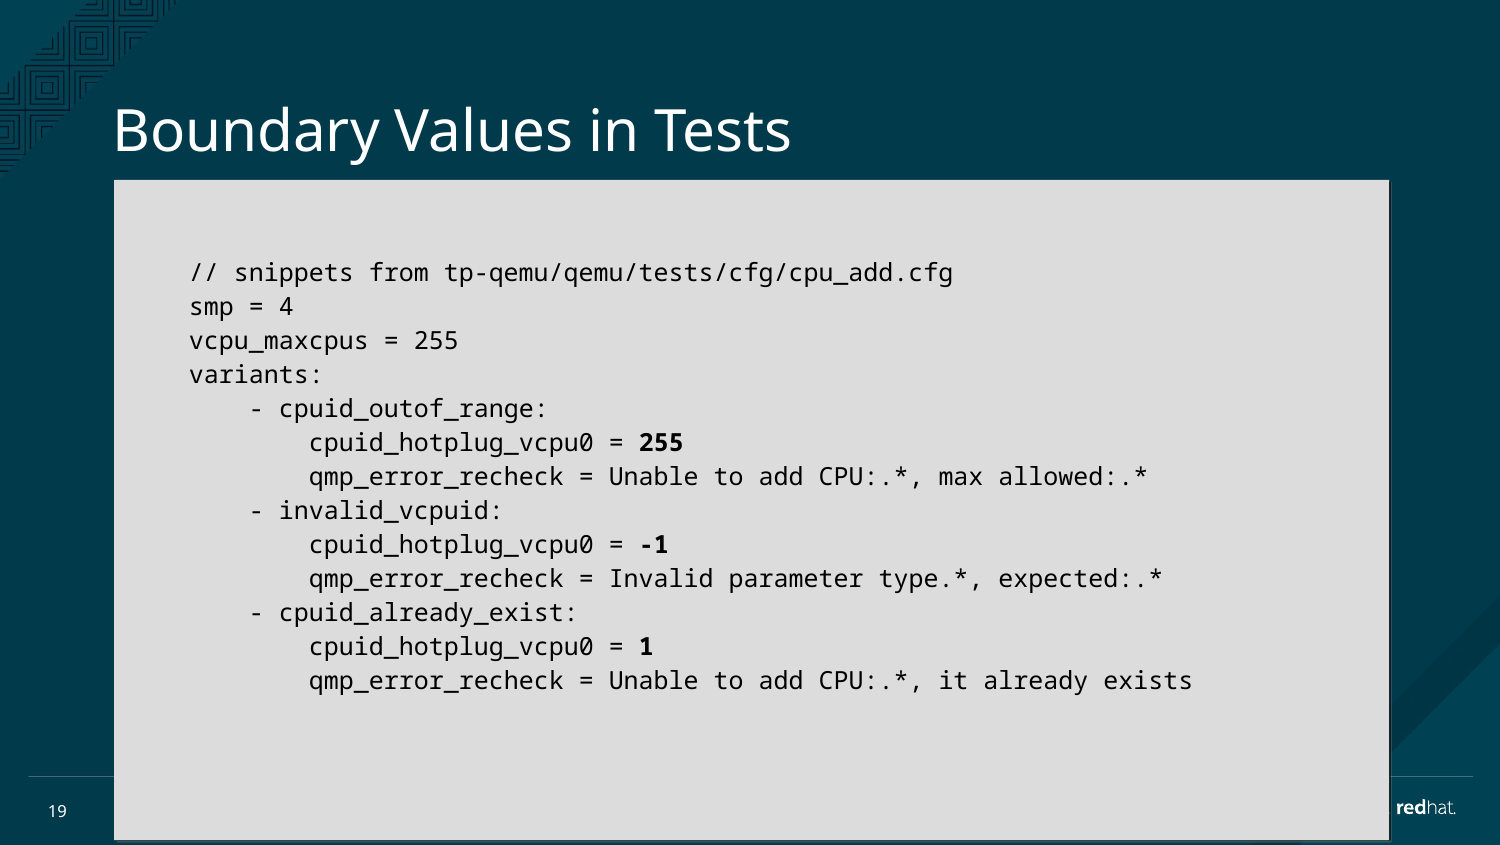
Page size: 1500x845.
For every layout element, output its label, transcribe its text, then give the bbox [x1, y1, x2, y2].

picture [99, 38, 103, 49]
title Boundary Values in Tests [112, 0, 1388, 169]
text_box // snippets from tp-qemu/qemu/tests/cfg/cpu_add.cfg smp = 4 vcpu_maxcpus = 255 variants: - cpuid_outof_range: cpuid_hotplug_vcpu0 = 255 qmp_error_recheck = Unable to add CPU:.*, max allowed:.* - invalid_vcpuid: cpuid_hotplug_vcpu0 = -1 qmp_error_recheck = Invalid parameter type.*, expected:.* - cpuid_already_exist: cpuid_hotplug_vcpu0 = 1 qmp_error_recheck = Unable to add CPU:.*, it already exists [114, 179, 1390, 762]
